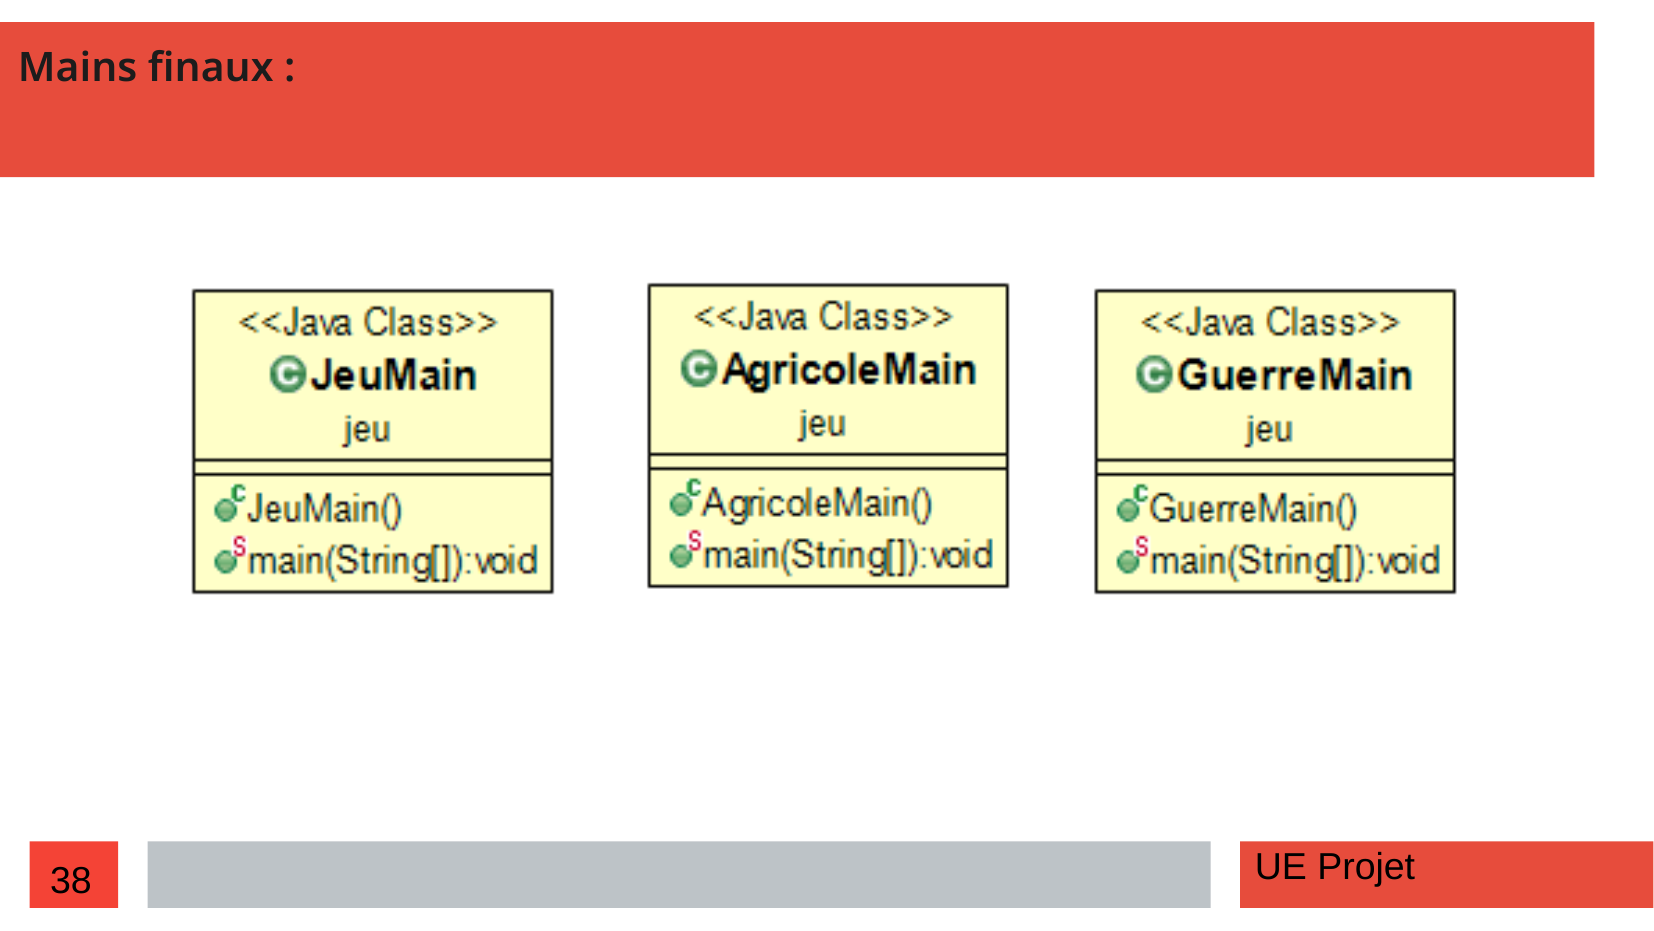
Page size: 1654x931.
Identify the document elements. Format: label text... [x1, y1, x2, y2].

text_box 38 [35, 852, 142, 910]
text_box UE Projet [1240, 838, 1512, 896]
list Mains finaux : [17, 38, 745, 296]
picture [185, 276, 1465, 603]
